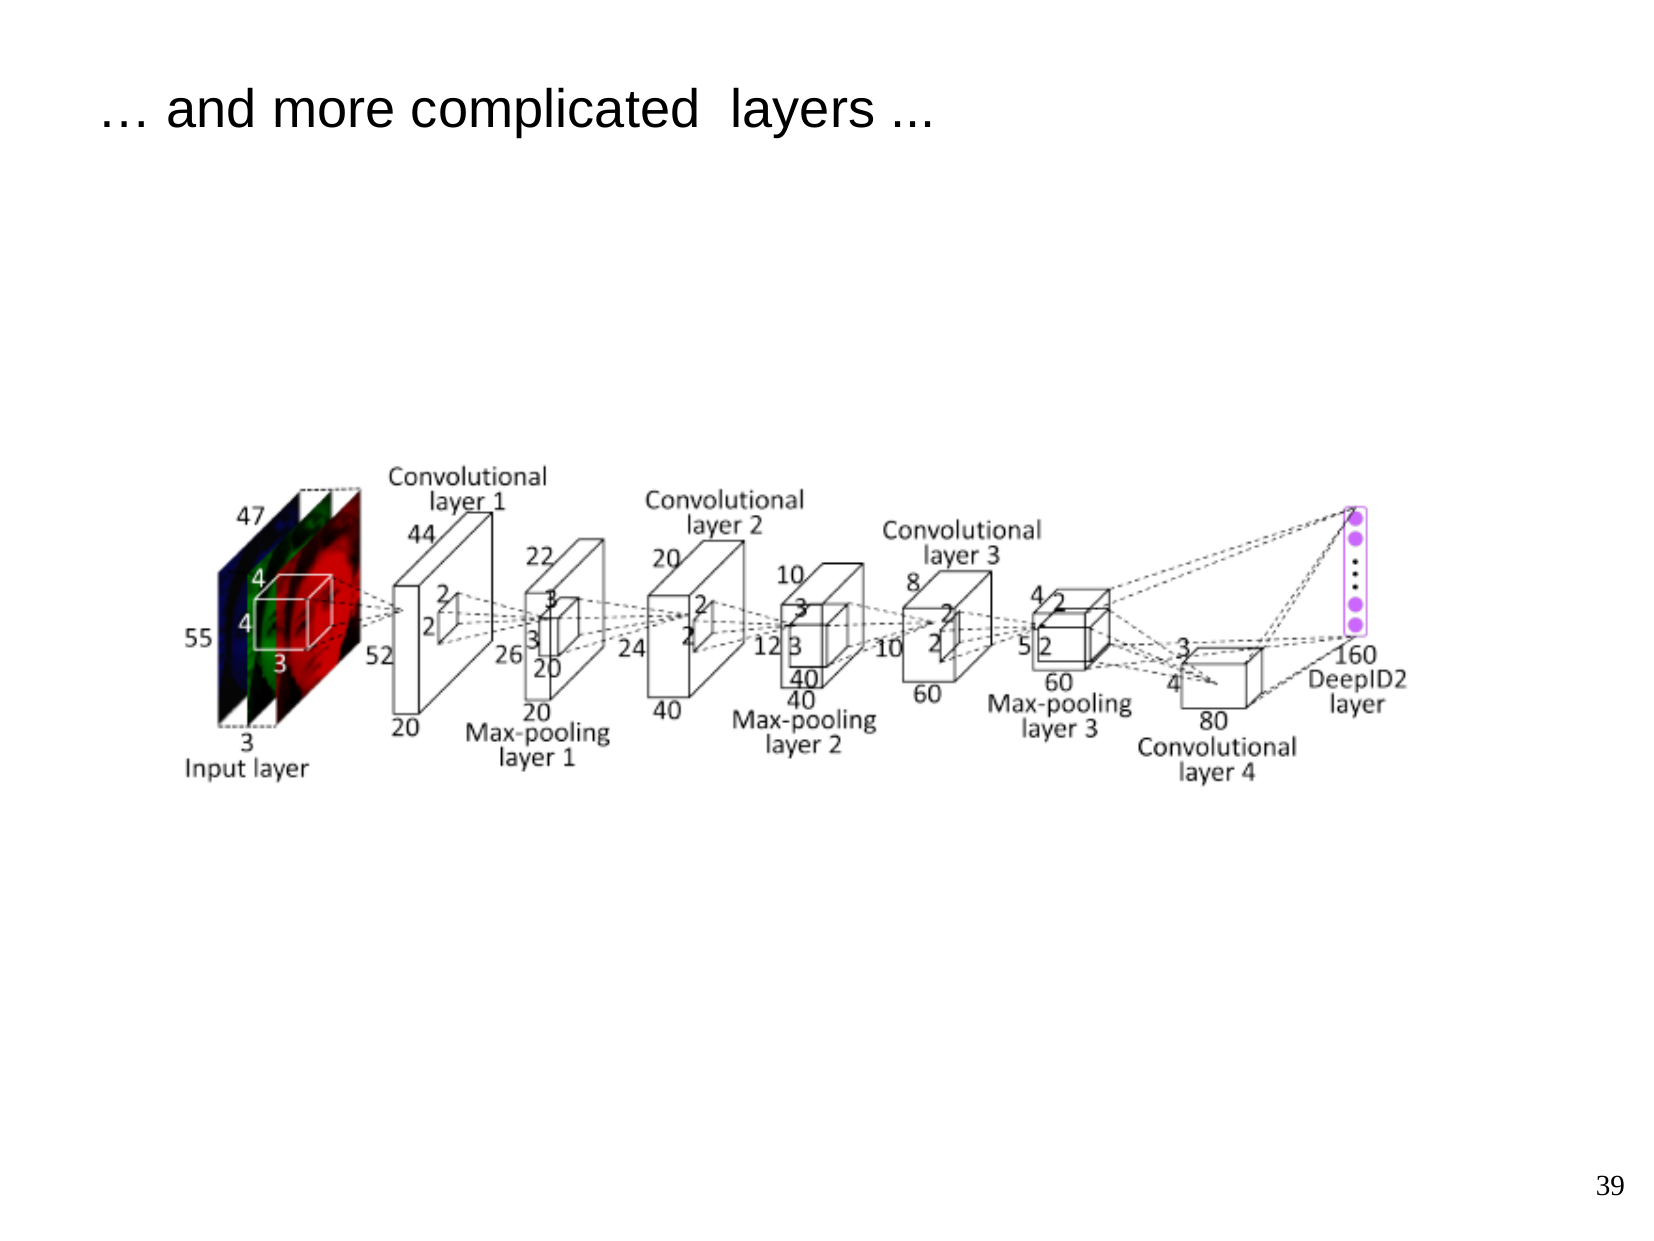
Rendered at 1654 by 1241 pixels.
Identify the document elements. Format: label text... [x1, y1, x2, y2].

picture [167, 448, 1430, 804]
text_box … and more complicated layers ... [82, 70, 1548, 147]
